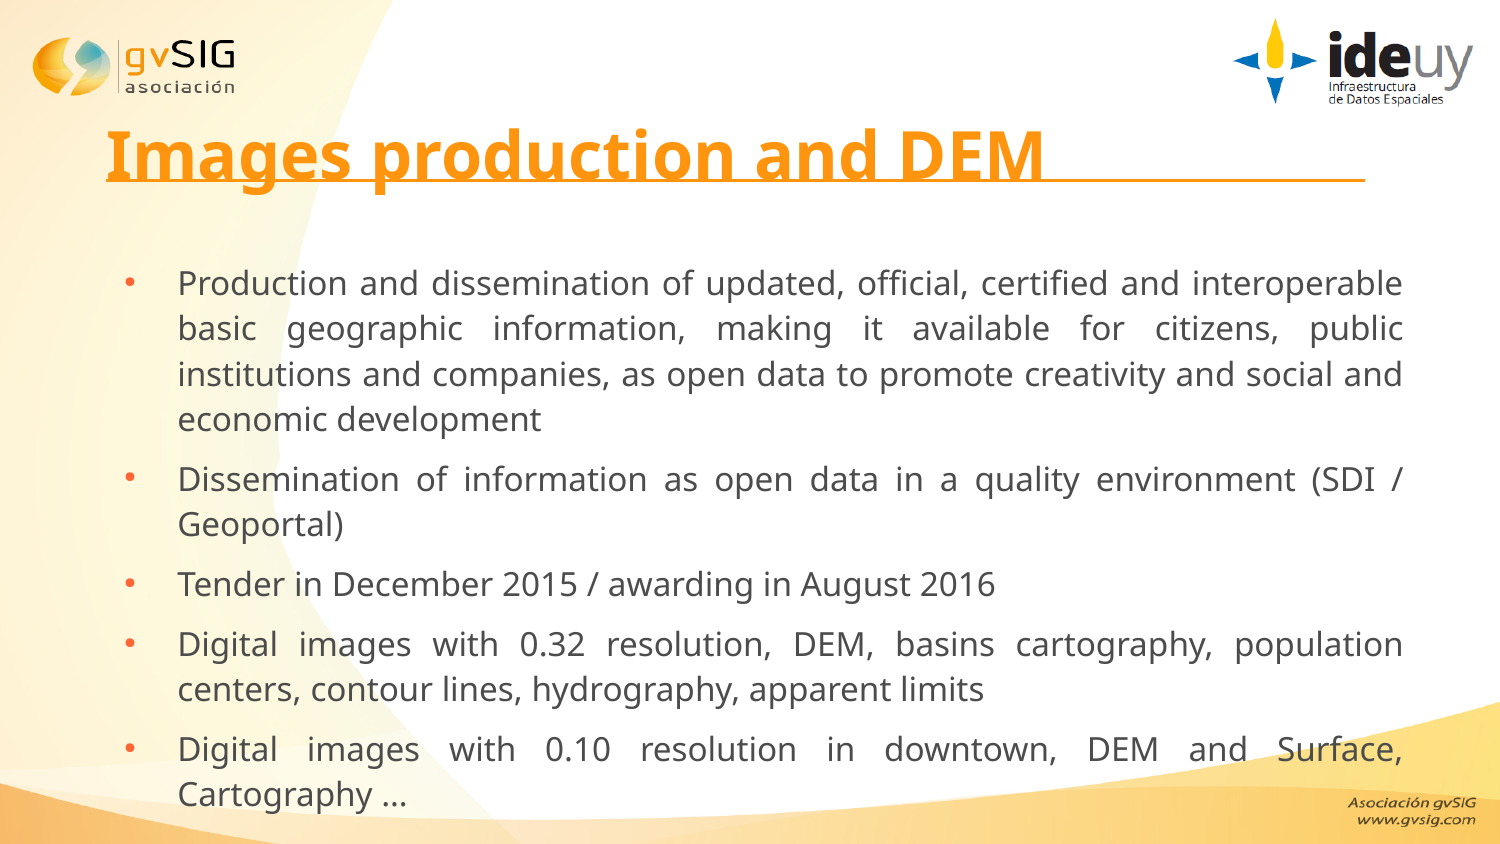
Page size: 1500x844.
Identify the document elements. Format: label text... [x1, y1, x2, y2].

title Images production and DEM [106, 115, 1457, 193]
picture [0, 0, 1500, 844]
list Production and dissemination of updated, official, certified and interoperable basic geographic information, making it available for citizens, public institutions and companies, as open data to promote creativity and social and economic development Dissemination of information as open data in a quality environment (SDI / Geoportal) Tender in December 2015 / awarding in August 2016 Digital images with 0.32 resolution, DEM, basins cartography, population centers, contour lines, hydrography, apparent limits Digital images with 0.10 resolution in downtown, DEM and Surface, Cartography … [106, 194, 1406, 766]
